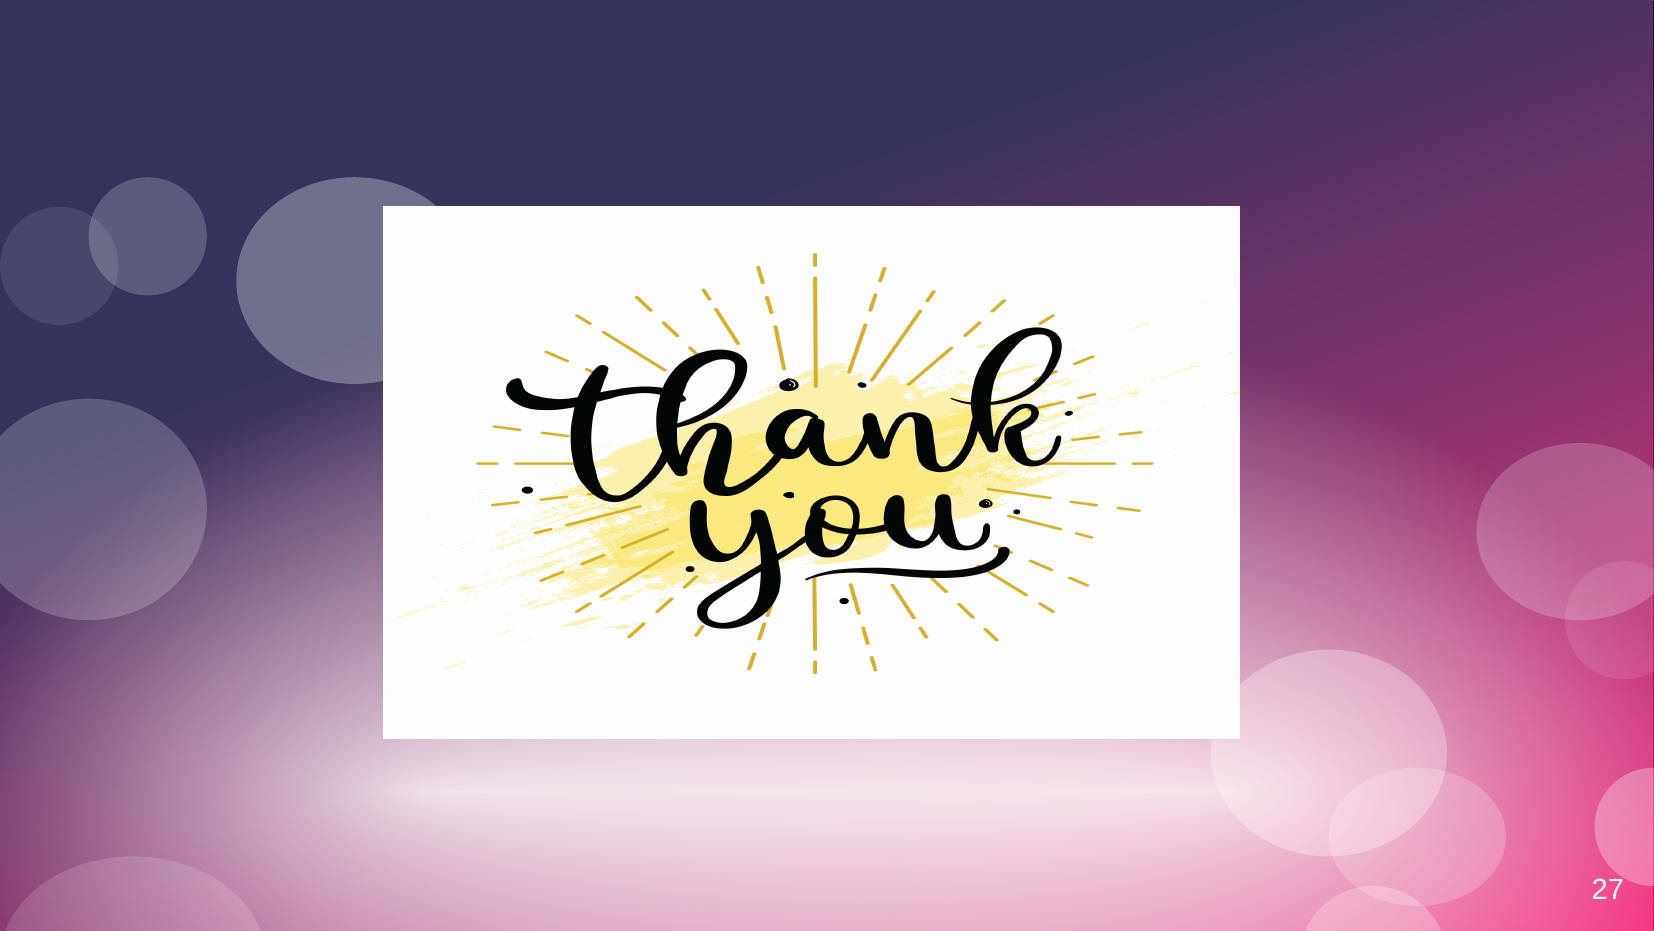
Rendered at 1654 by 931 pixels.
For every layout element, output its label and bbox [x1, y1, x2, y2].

picture [383, 206, 1240, 739]
